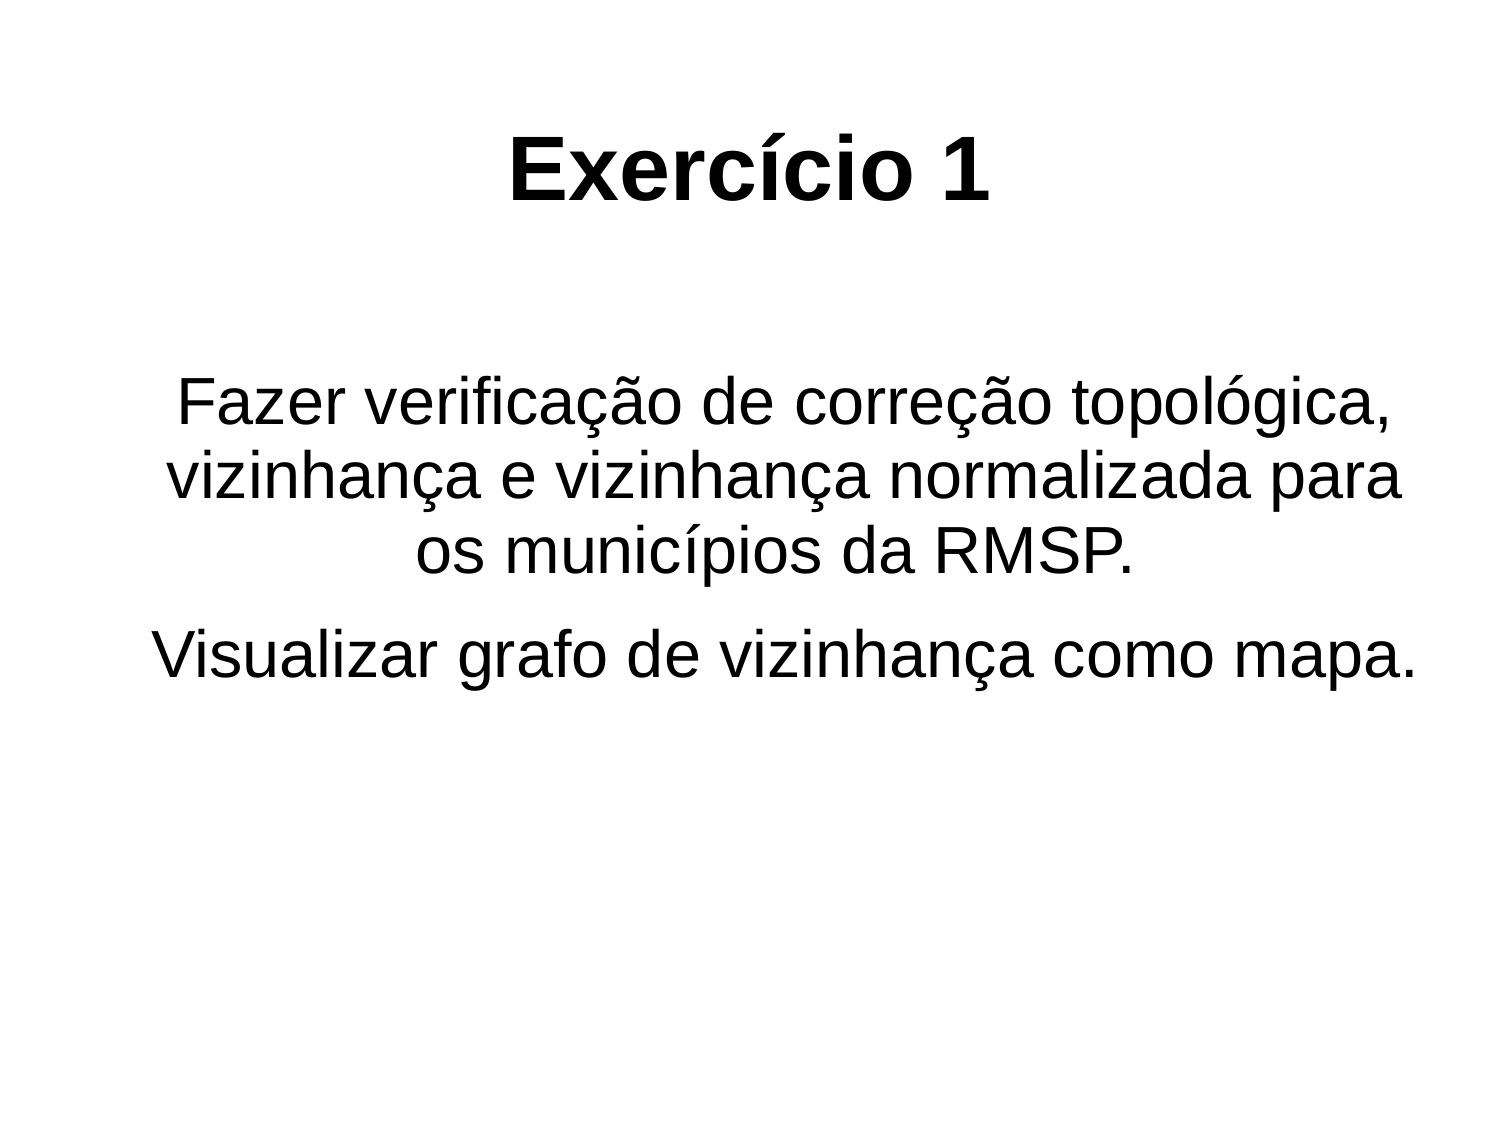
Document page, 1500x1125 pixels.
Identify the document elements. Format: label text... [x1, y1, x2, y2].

title Exercício 1 [103, 59, 1397, 278]
list Fazer verificação de correção topológica, vizinhança e vizinhança normalizada para os municípios da RMSP. Visualizar grafo de vizinhança como mapa. [75, 363, 1425, 1017]
